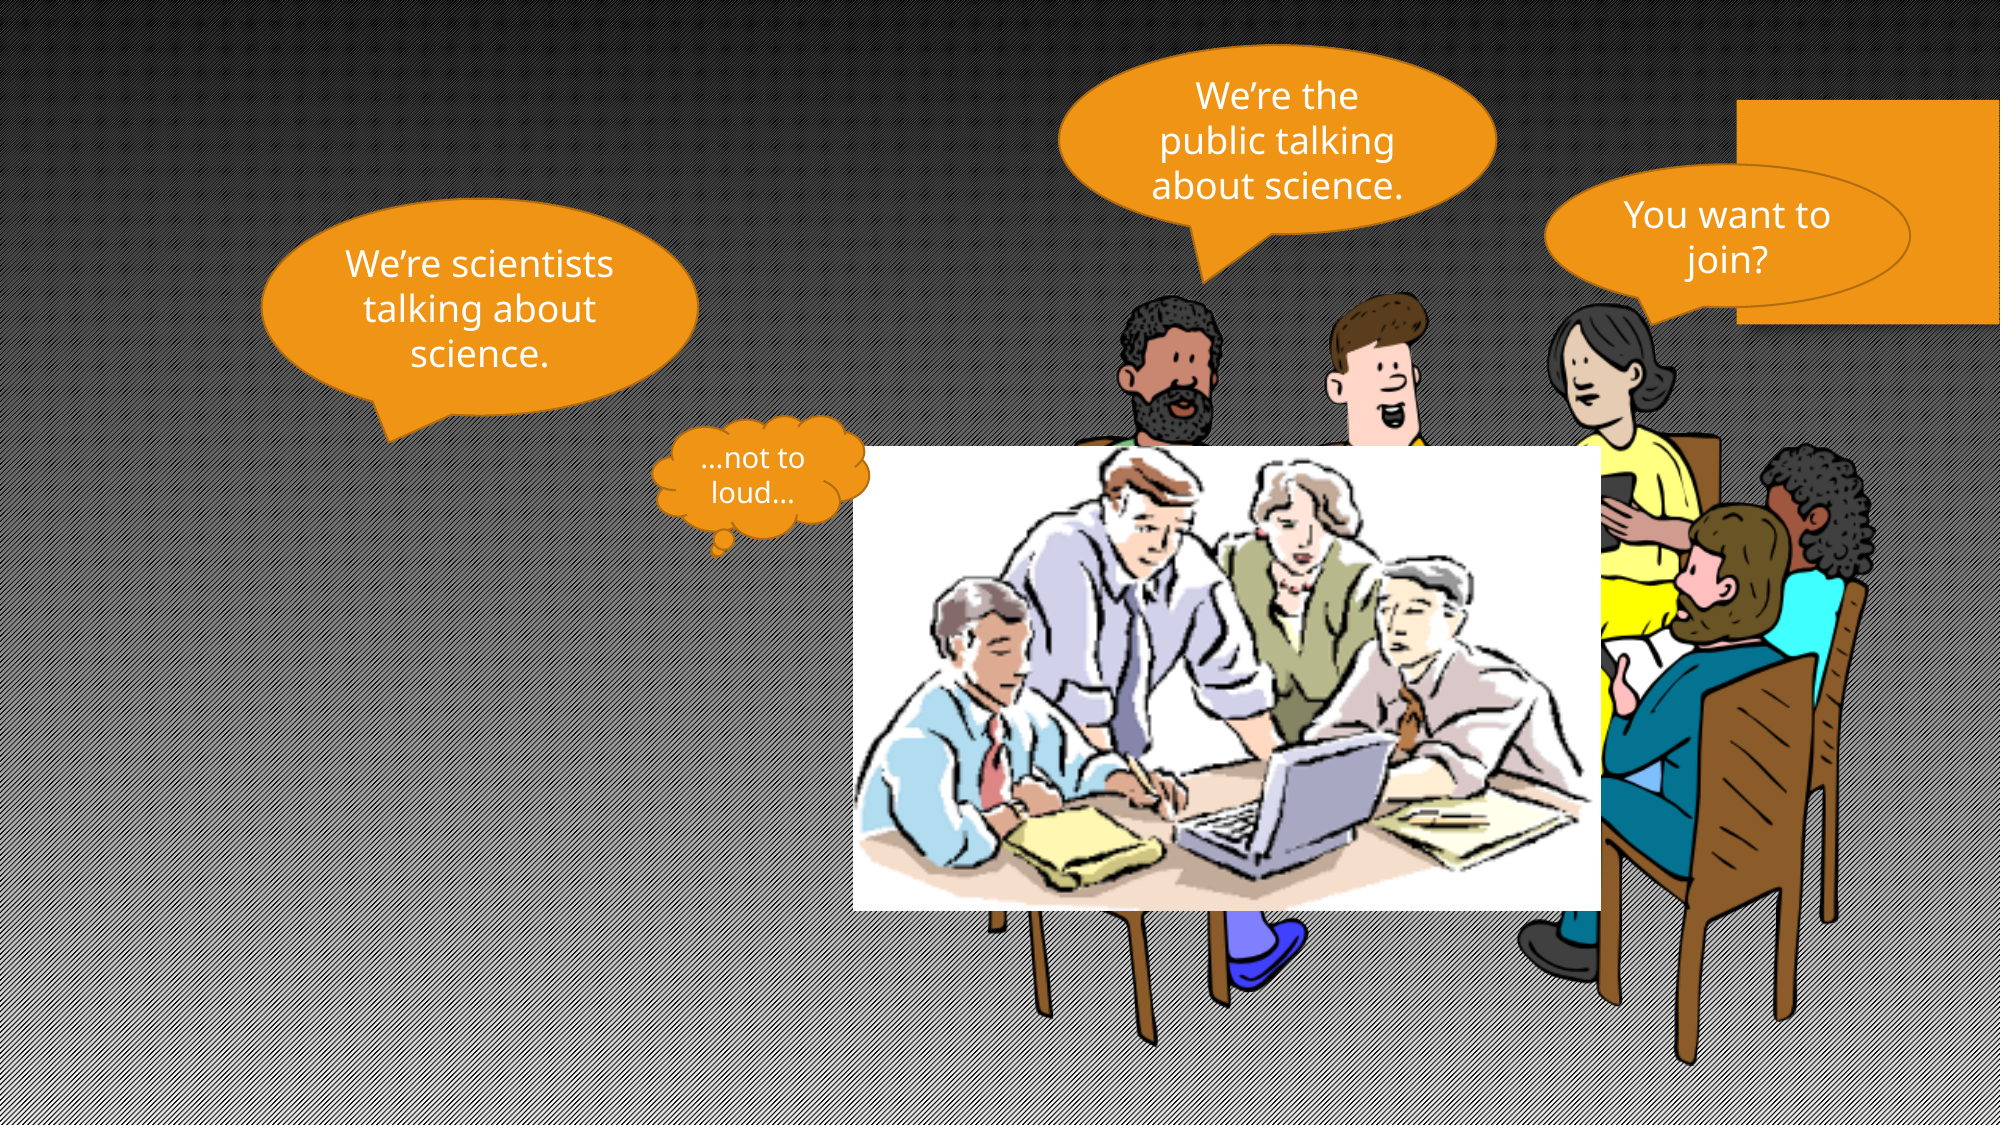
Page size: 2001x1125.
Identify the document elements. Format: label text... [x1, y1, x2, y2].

text_box You want to join? [1545, 164, 1911, 326]
text_box We’re scientists talking about science. [261, 198, 699, 443]
picture [0, 0, 2000, 1125]
text_box We’re the public talking about science. [1058, 45, 1497, 284]
text_box …not to loud… [652, 416, 870, 558]
